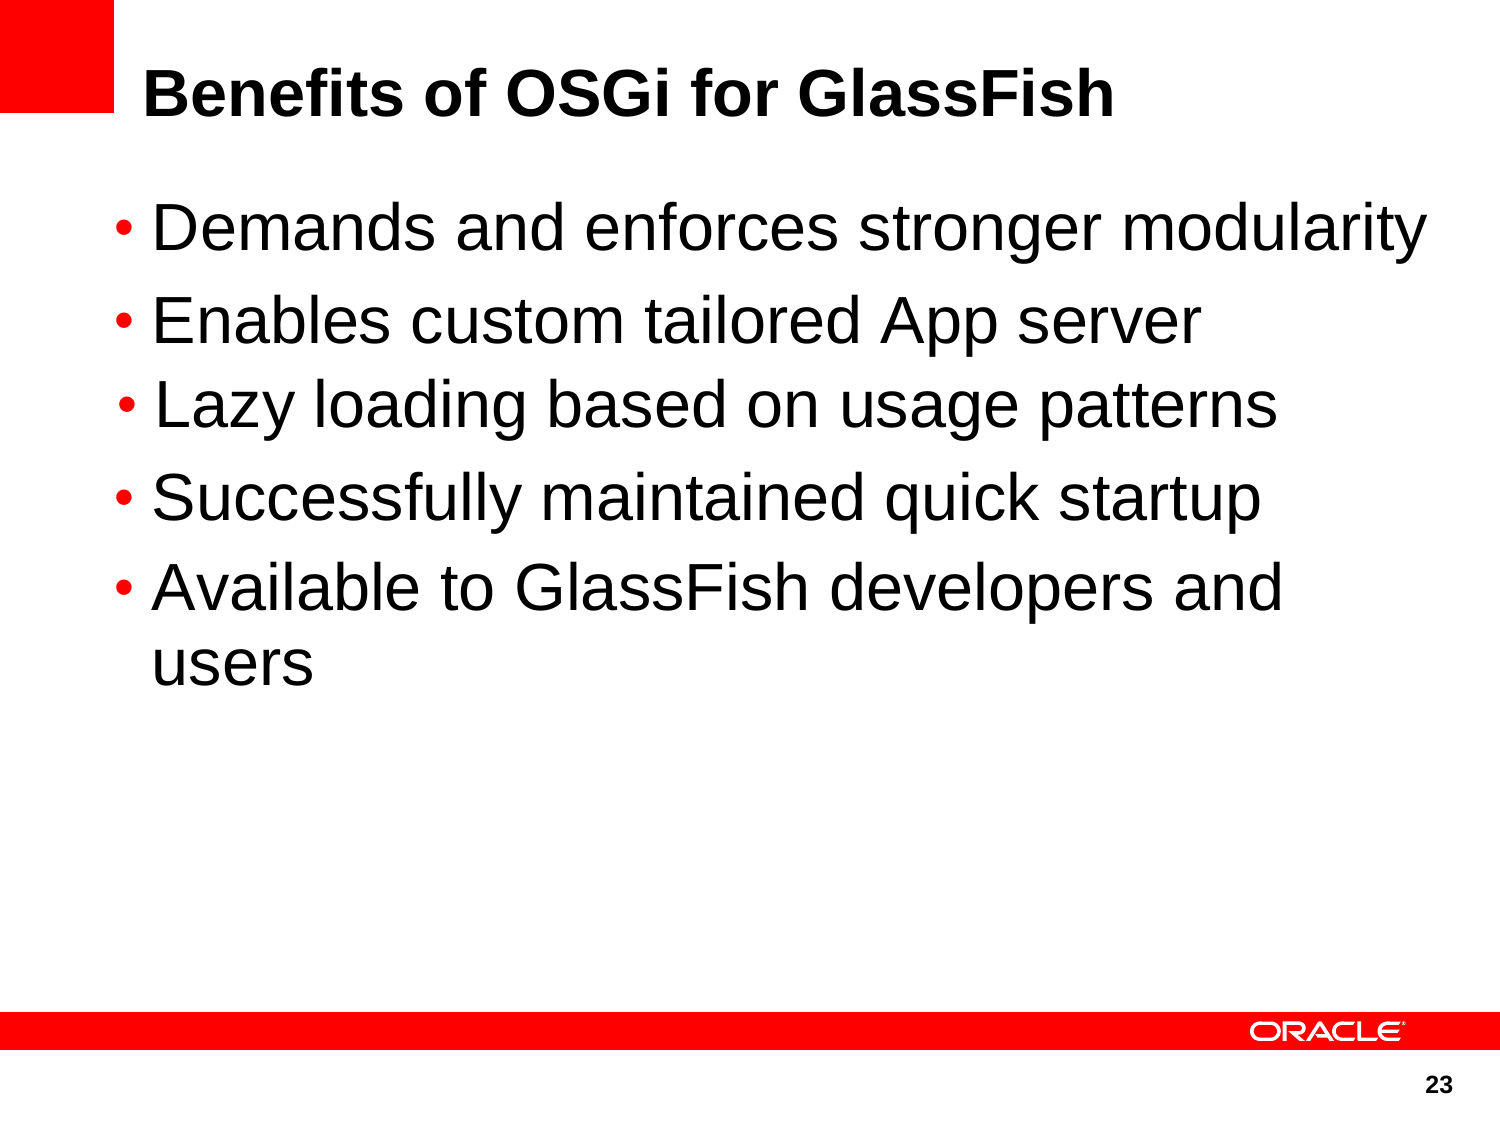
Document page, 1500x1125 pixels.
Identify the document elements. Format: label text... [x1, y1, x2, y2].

list Demands and enforces stronger modularity [114, 189, 1457, 275]
list Lazy loading based on usage patterns [117, 366, 1460, 446]
list Successfully maintained quick startup [114, 459, 1457, 549]
list Enables custom tailored App server [114, 282, 1457, 370]
title Benefits of OSGi for GlassFish [128, 40, 1372, 146]
list Available to GlassFish developers and users [114, 549, 1457, 711]
picture [0, 0, 114, 113]
picture [0, 1012, 1500, 1050]
